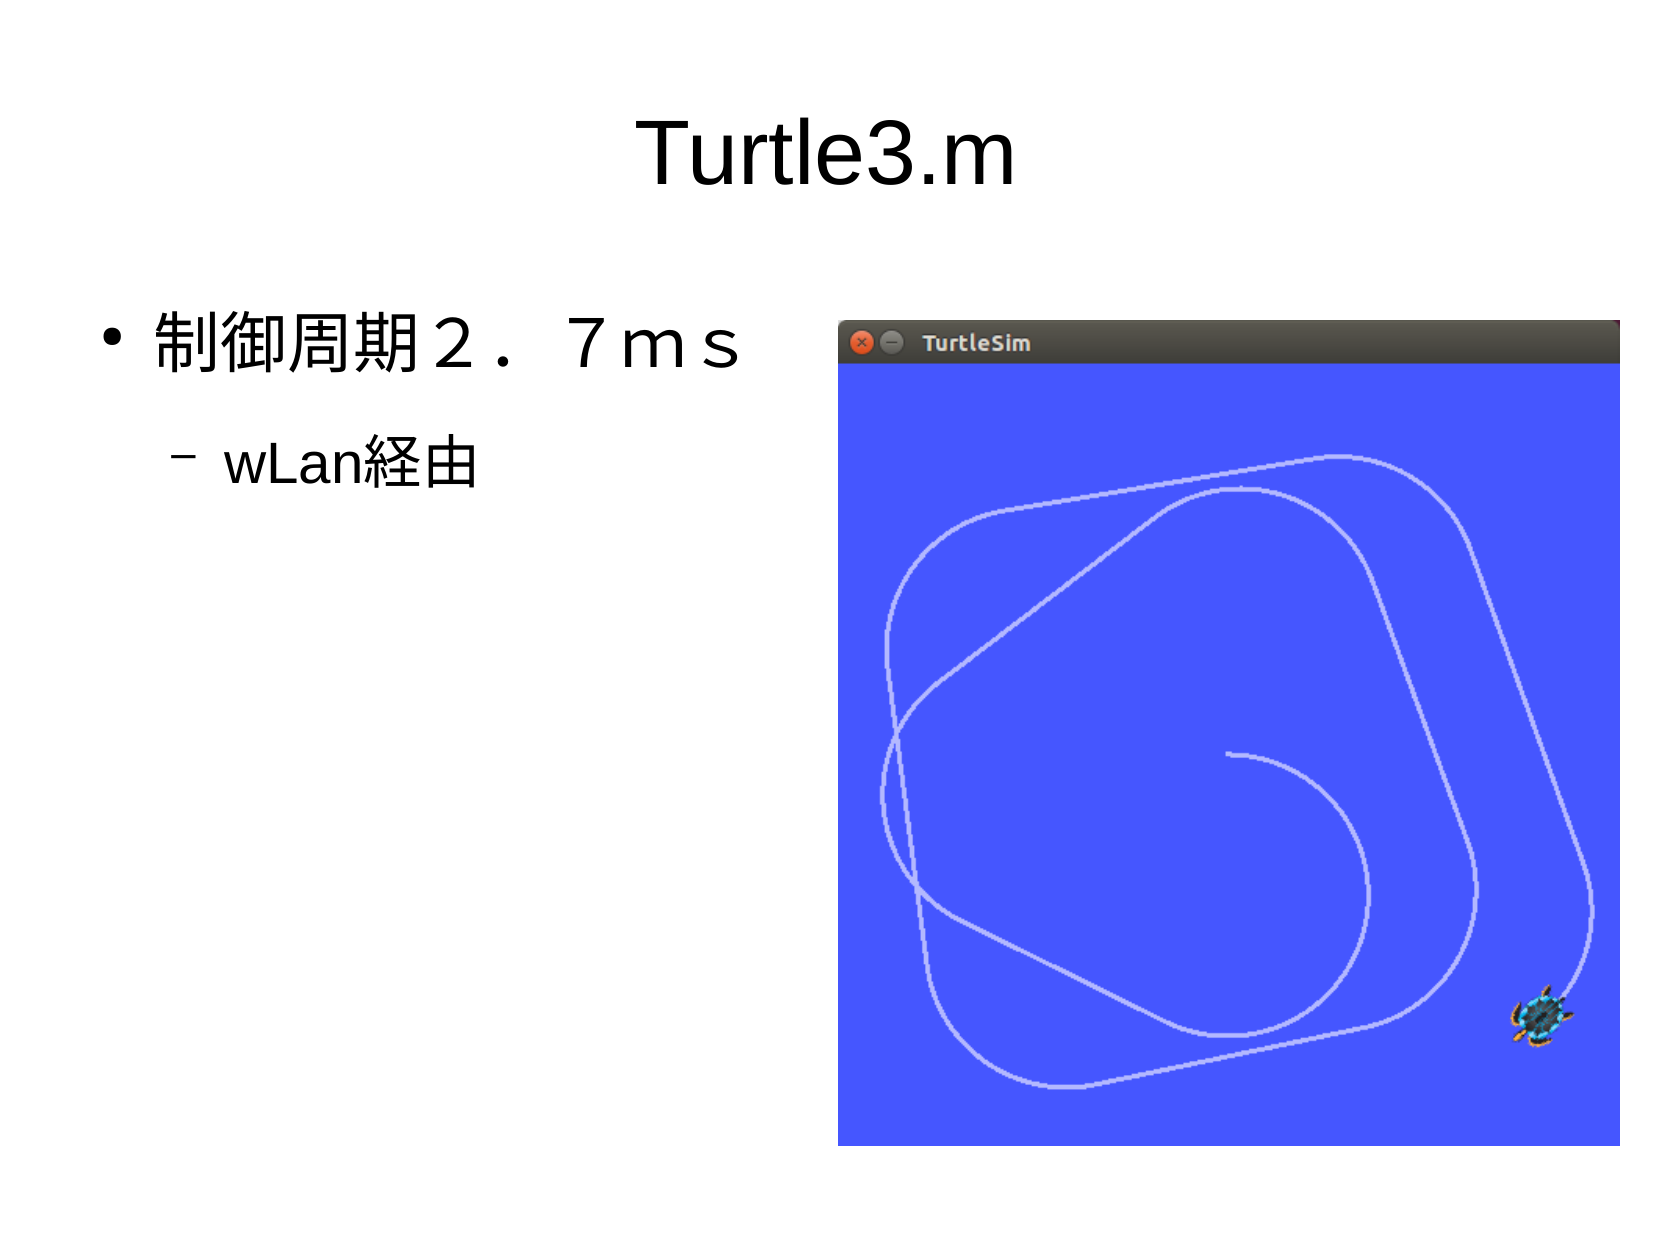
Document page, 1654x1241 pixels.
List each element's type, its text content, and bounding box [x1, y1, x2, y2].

title Turtle3.m [82, 49, 1571, 257]
picture [838, 320, 1620, 1146]
list 制御周期２．７ｍｓ wLan経由 [82, 290, 1571, 1010]
